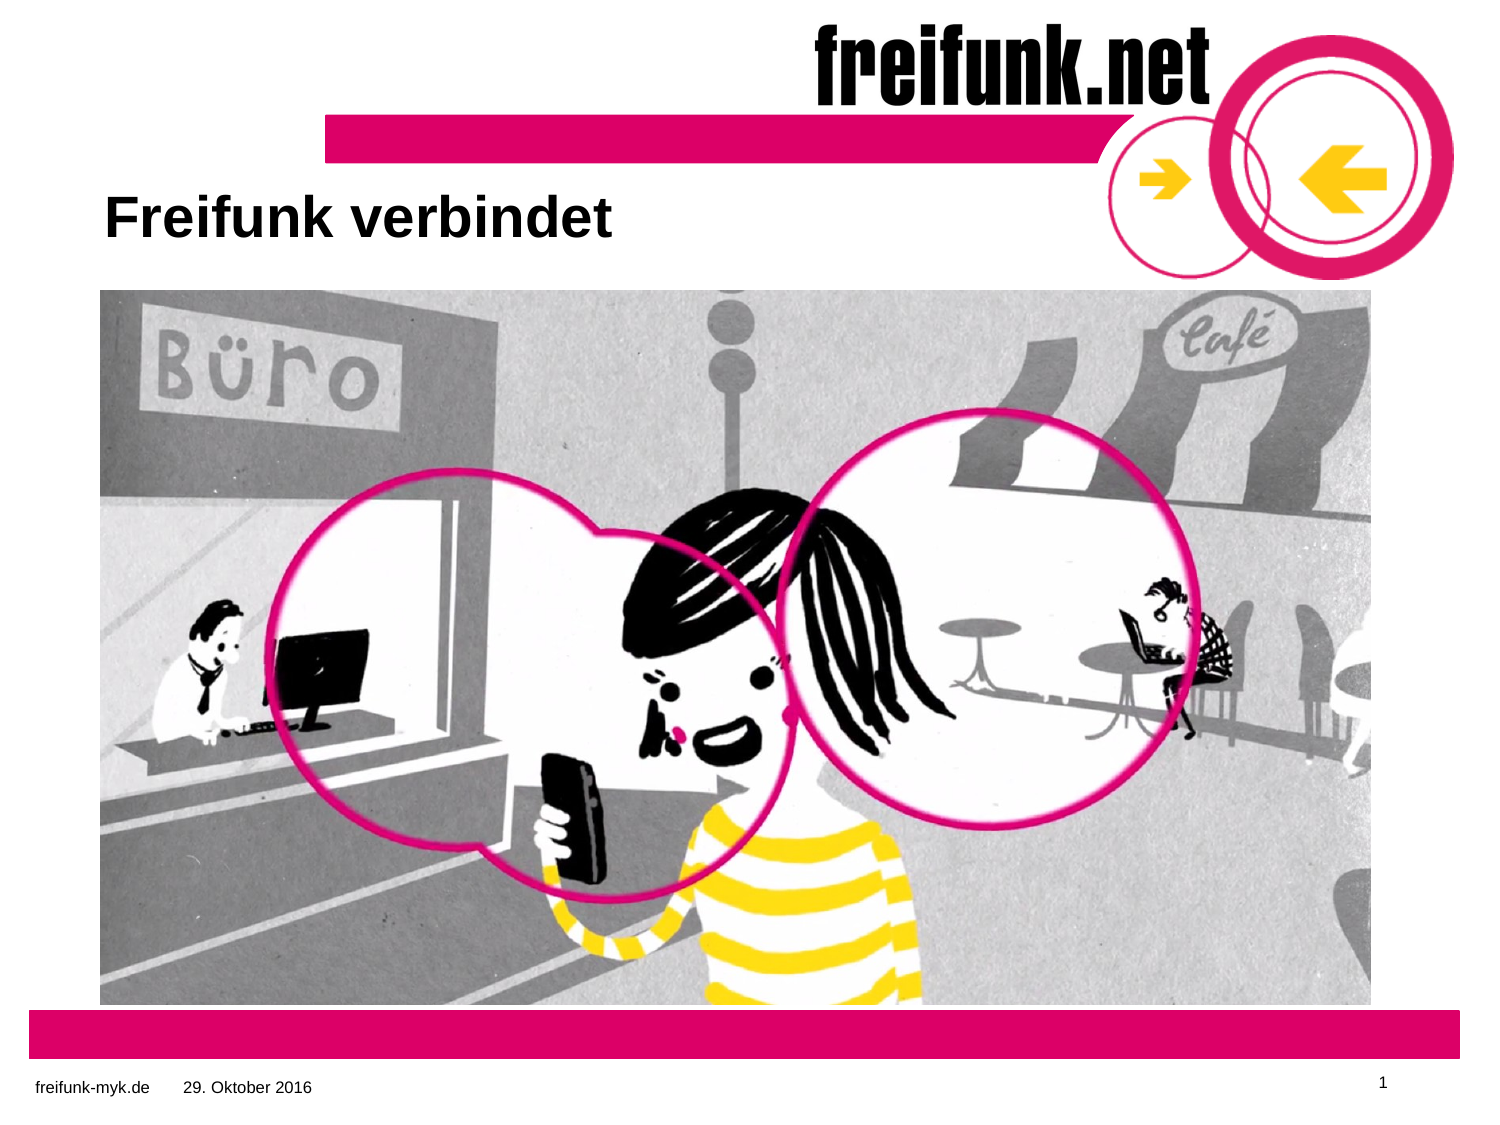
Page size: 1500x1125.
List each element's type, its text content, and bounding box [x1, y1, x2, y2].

title Freifunk verbindet [104, 153, 1087, 274]
picture [100, 290, 1371, 1005]
picture [816, 24, 1454, 280]
